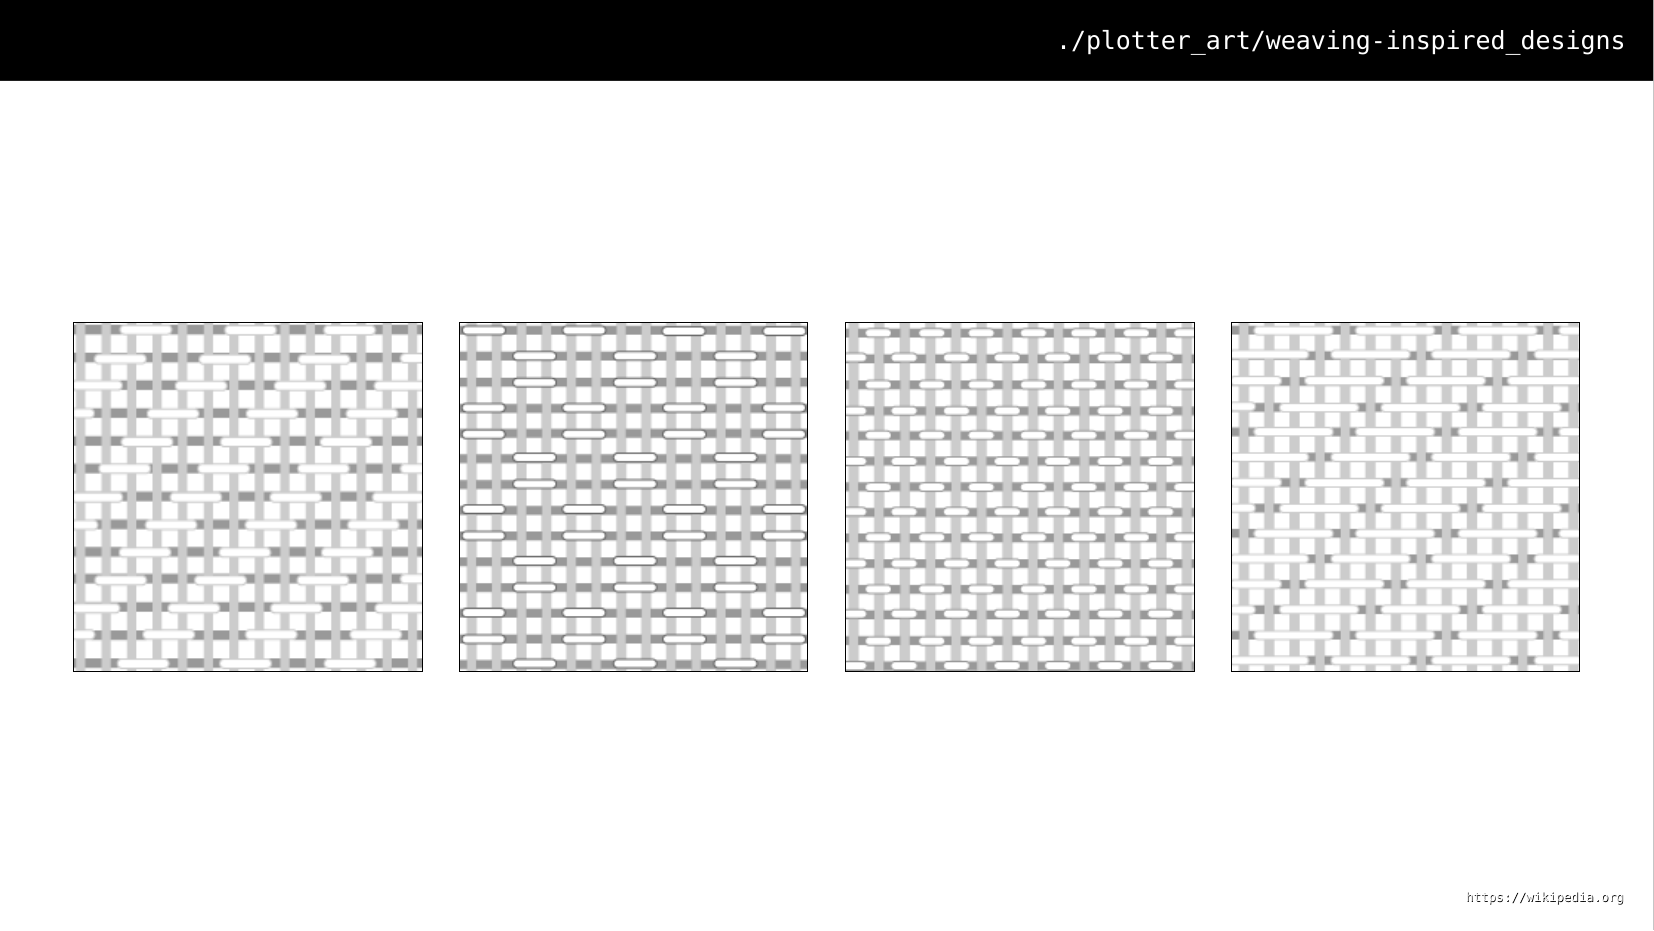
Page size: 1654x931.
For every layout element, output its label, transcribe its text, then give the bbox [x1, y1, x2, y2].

picture [73, 322, 423, 672]
text_box https://wikipedia.org [15, 882, 1639, 918]
picture [1231, 322, 1580, 672]
picture [845, 322, 1195, 672]
text_box ./plotter_art/weaving-inspired_designs [15, 18, 1641, 67]
text_box [0, 80, 1654, 931]
picture [459, 322, 808, 672]
